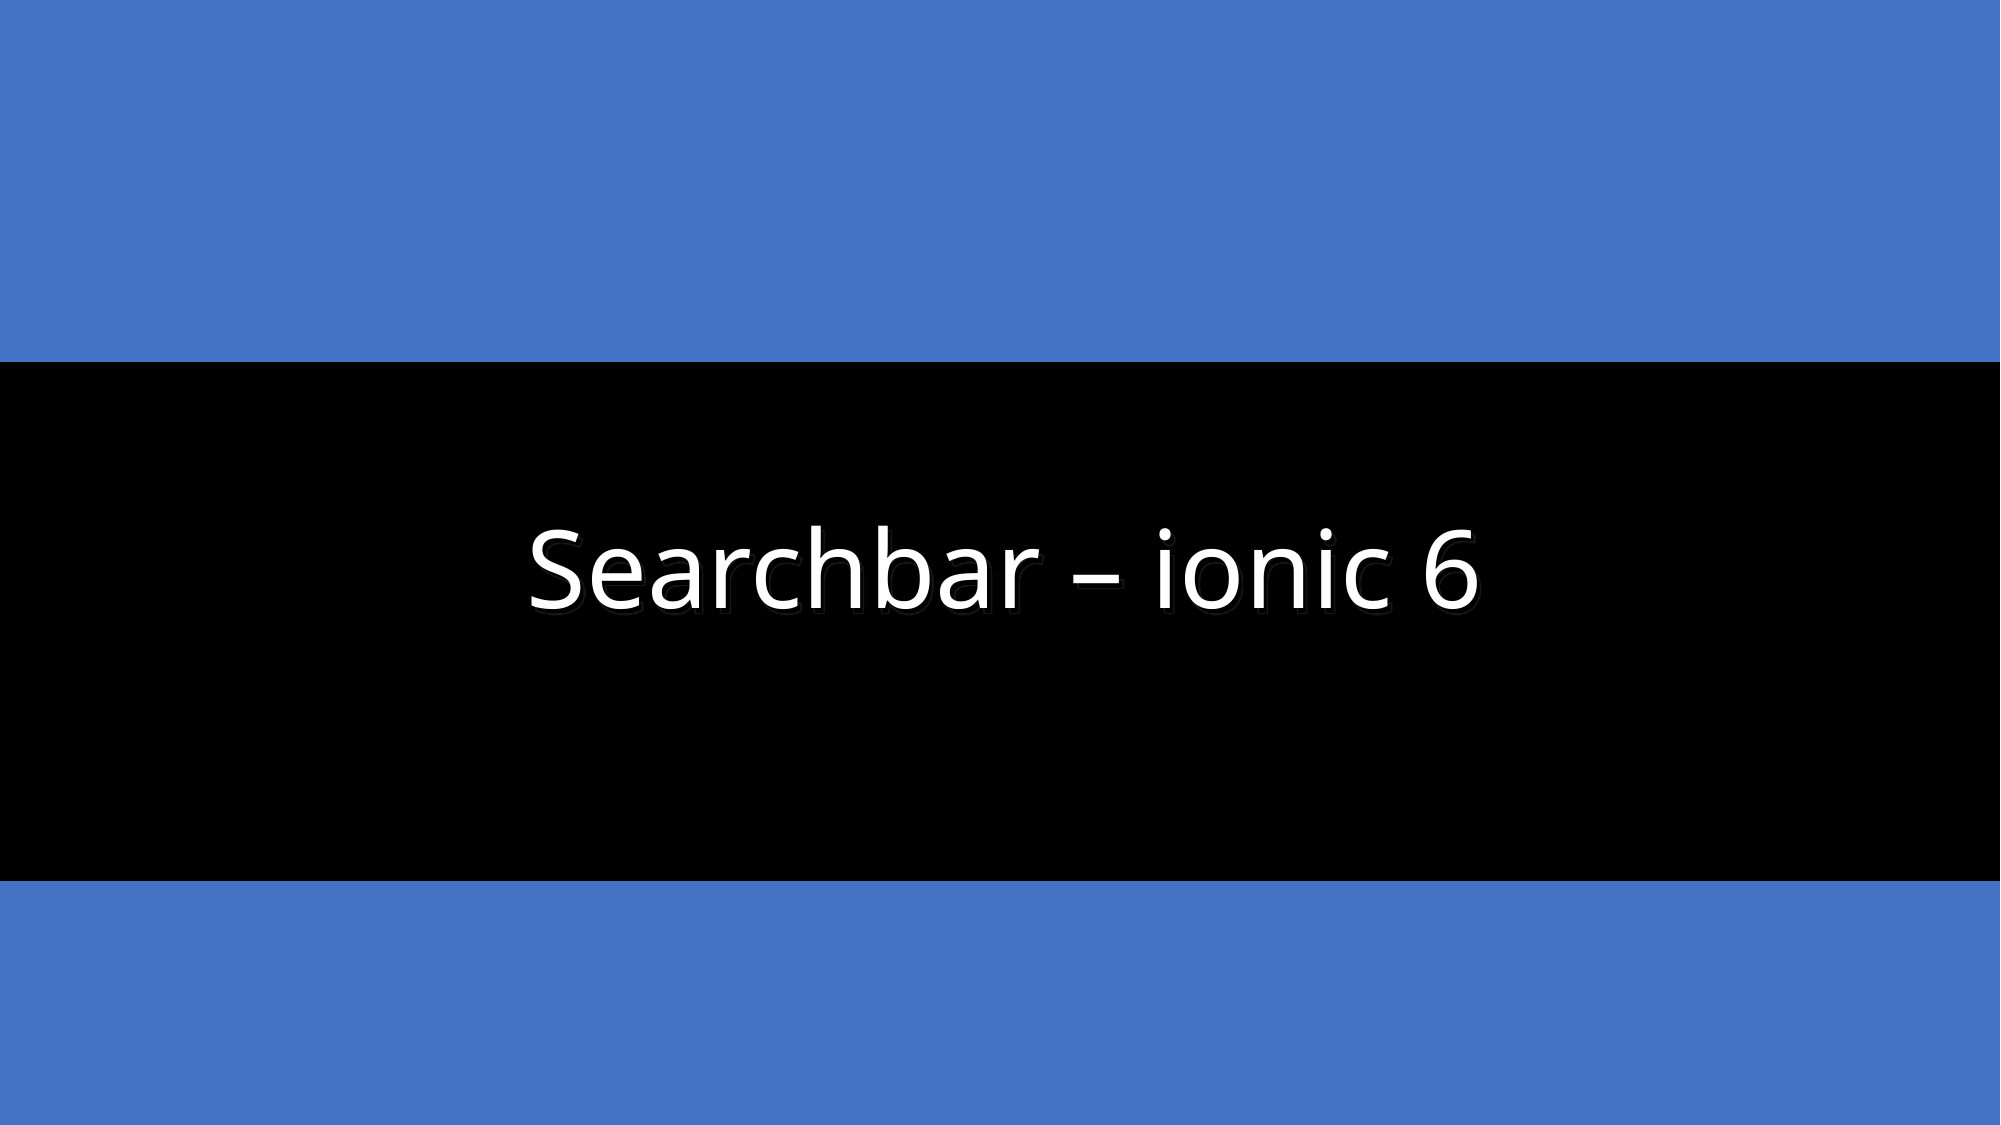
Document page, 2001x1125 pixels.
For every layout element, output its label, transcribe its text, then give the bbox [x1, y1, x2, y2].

text_box [0, 362, 2000, 881]
picture [0, 881, 2000, 1125]
picture [0, 0, 2000, 362]
title Searchbar – ionic 6 [180, 53, 1831, 640]
